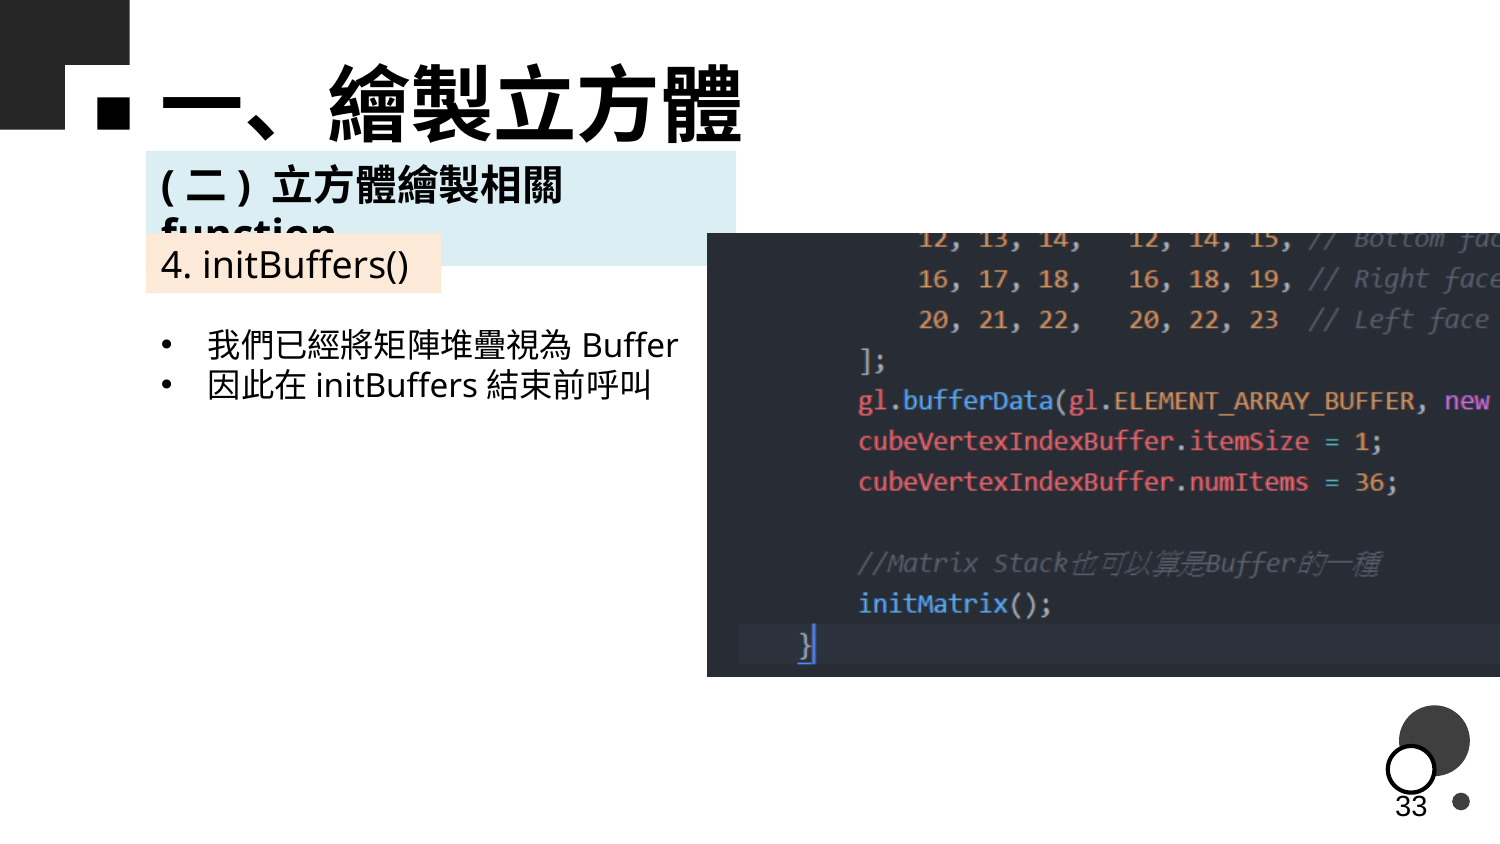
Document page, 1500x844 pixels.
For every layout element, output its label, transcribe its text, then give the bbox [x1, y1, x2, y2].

text_box 4. initBuffers() [145, 233, 441, 294]
text_box [1387, 705, 1470, 782]
text_box [97, 97, 130, 130]
text_box [0, 0, 130, 130]
text_box (二) 立方體繪製相關function [145, 150, 736, 266]
slide_number <number> [1092, 782, 1443, 827]
picture [707, 233, 1500, 677]
text_box 我們已經將矩陣堆疊視為Buffer 因此在initBuffers結束前呼叫 [145, 316, 707, 412]
text_box [1452, 792, 1470, 811]
title 一、繪製立方體 [145, 32, 1105, 173]
